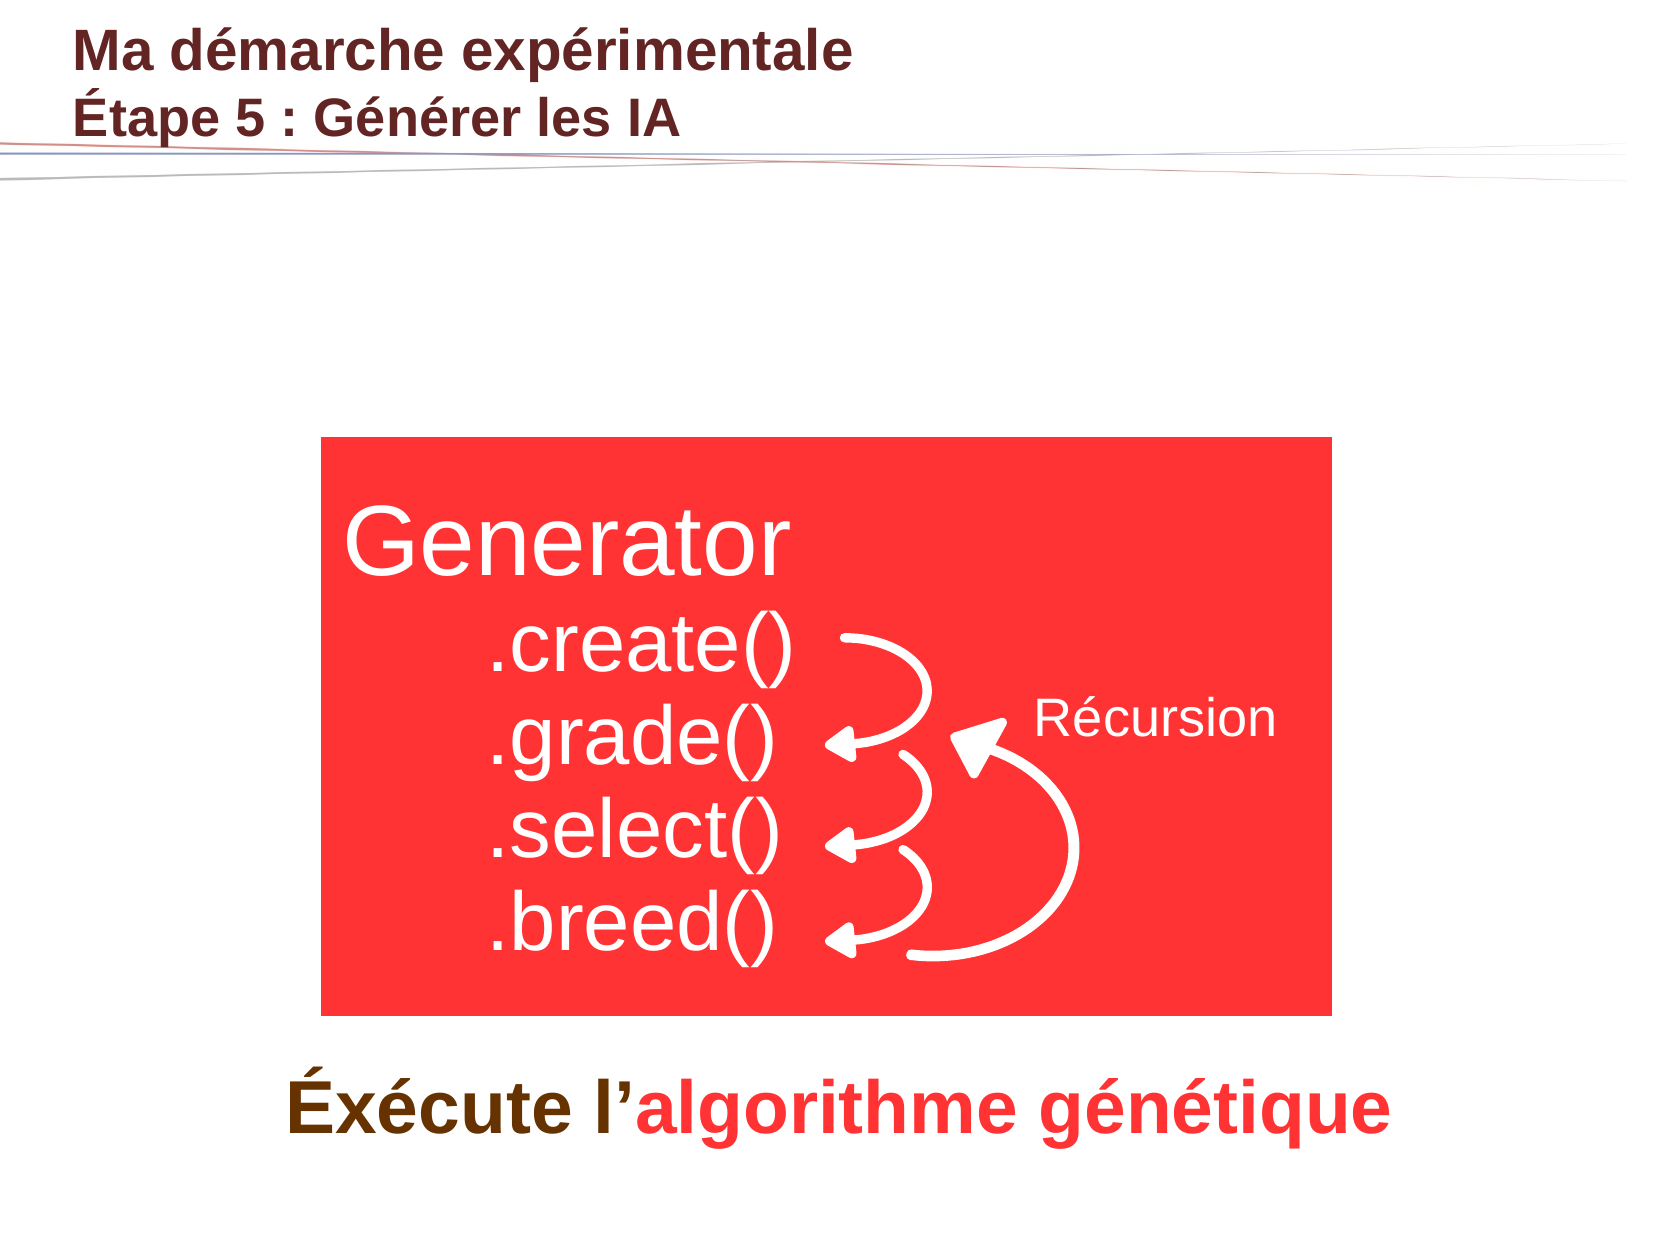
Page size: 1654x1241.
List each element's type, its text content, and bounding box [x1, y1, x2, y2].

text_box Éxécute l’algorithme génétique [270, 1058, 1306, 1161]
text_box Generator .create() .grade() .select() .breed() [321, 437, 1332, 1016]
text_box Récursion [1018, 680, 1294, 756]
title Ma démarche expérimentale Étape 5 : Générer les IA [0, 11, 928, 130]
text_box [829, 637, 928, 758]
text_box [829, 754, 928, 859]
text_box [910, 722, 1075, 957]
text_box [829, 849, 928, 954]
picture [0, 133, 1626, 208]
